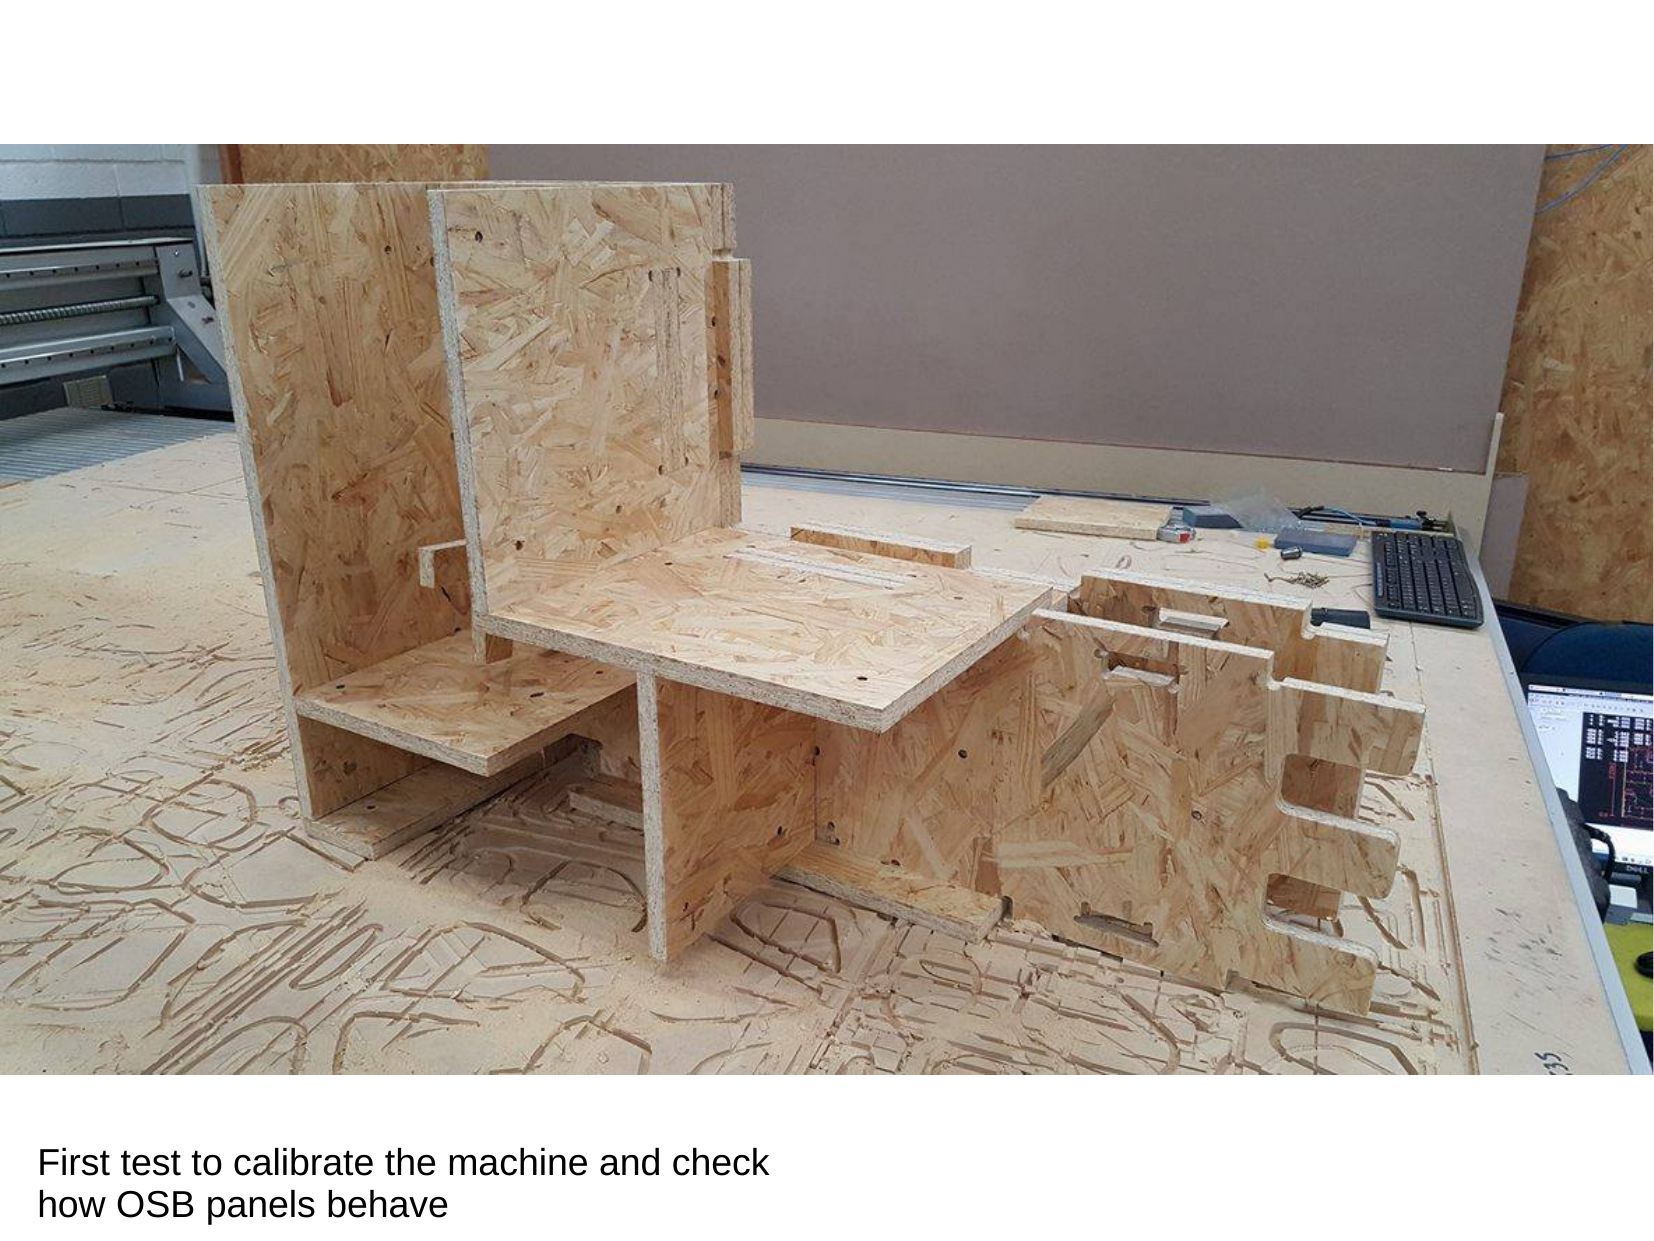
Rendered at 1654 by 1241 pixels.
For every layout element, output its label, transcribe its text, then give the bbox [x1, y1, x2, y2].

text_box First test to calibrate the machine and check how OSB panels behave [22, 1133, 804, 1233]
picture [0, 144, 1654, 1075]
